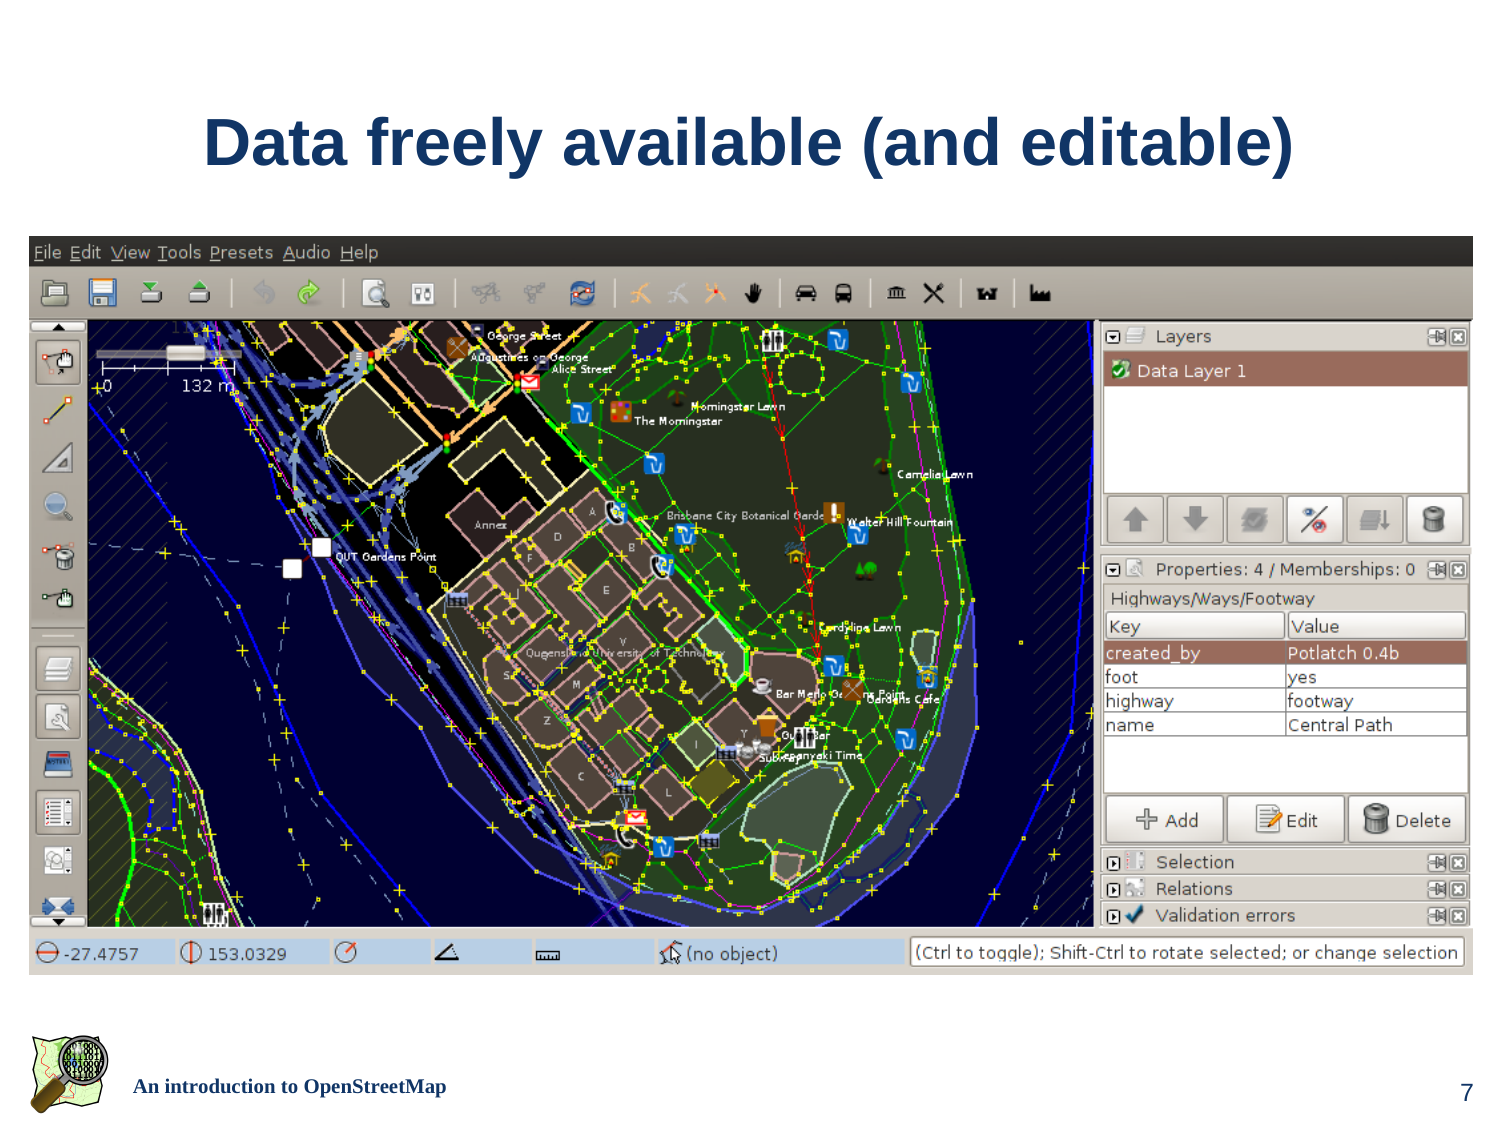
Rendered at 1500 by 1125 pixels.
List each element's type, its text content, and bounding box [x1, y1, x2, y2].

title Data freely available (and editable) [74, 37, 1425, 236]
picture [29, 1033, 110, 1114]
picture [29, 236, 1473, 975]
